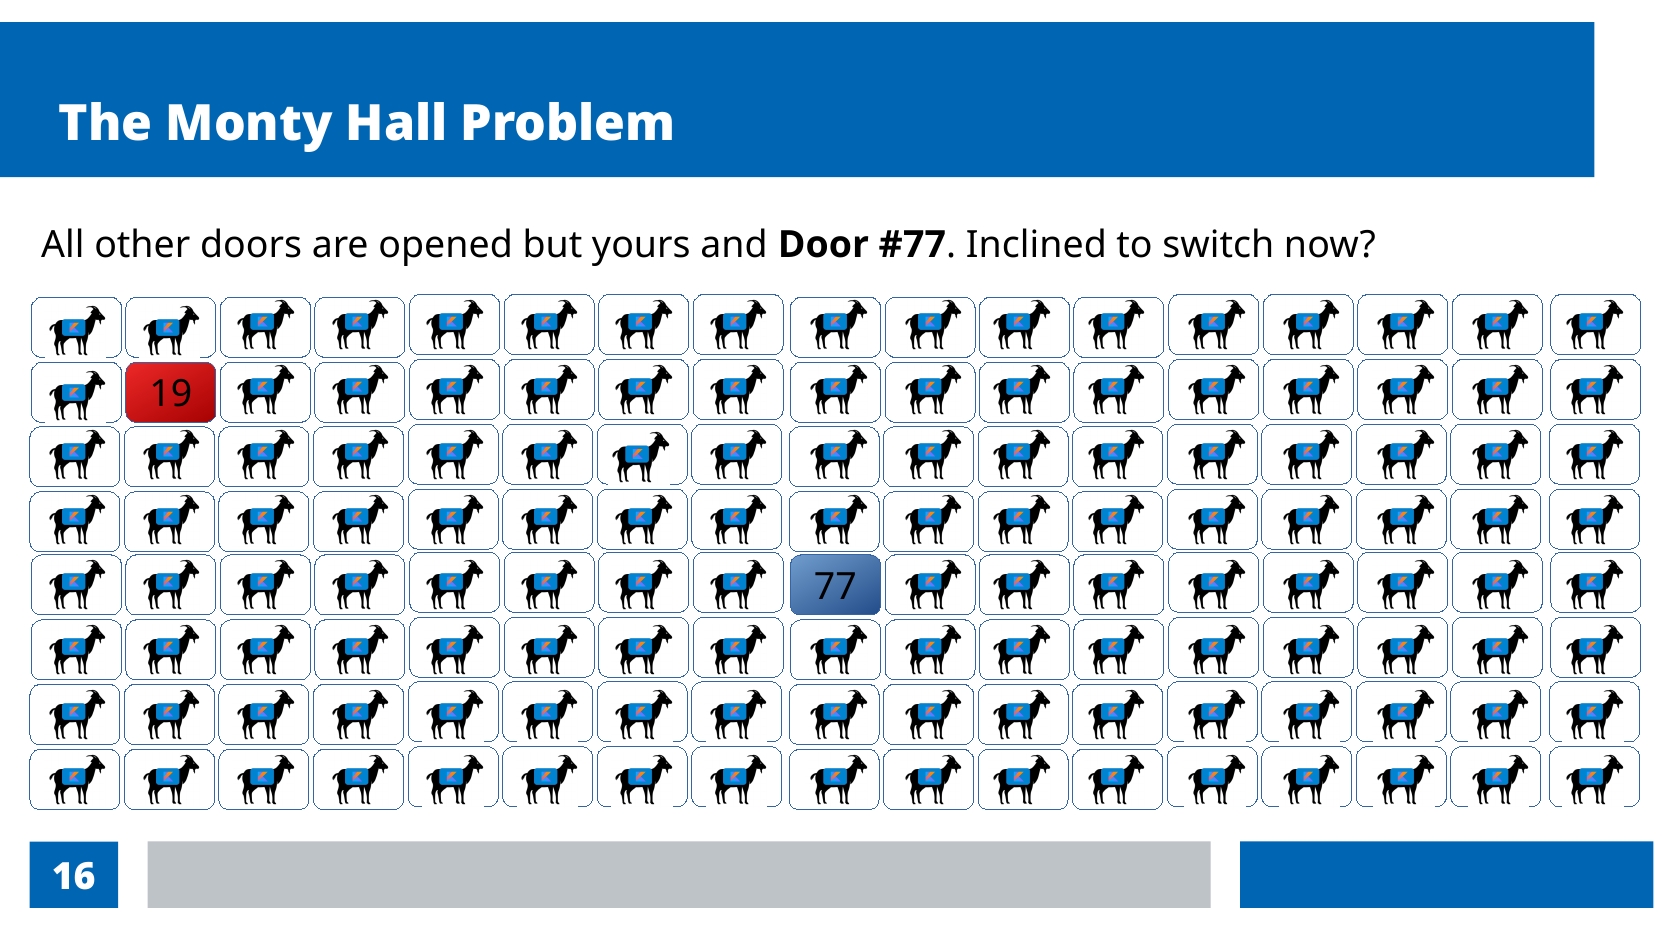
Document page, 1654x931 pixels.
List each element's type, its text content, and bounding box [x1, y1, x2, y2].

picture [422, 753, 484, 807]
picture [1562, 428, 1624, 482]
picture [1084, 558, 1145, 612]
picture [139, 688, 200, 742]
picture [1373, 753, 1435, 807]
picture [328, 298, 389, 352]
picture [517, 558, 578, 612]
text_box 19 [125, 362, 216, 423]
picture [233, 493, 295, 547]
picture [1468, 428, 1529, 482]
picture [328, 753, 389, 807]
picture [1279, 623, 1340, 677]
picture [45, 688, 106, 742]
picture [706, 363, 767, 417]
picture [611, 493, 673, 547]
picture [45, 623, 106, 677]
picture [611, 298, 673, 352]
picture [1373, 363, 1435, 417]
picture [517, 363, 578, 417]
picture [328, 623, 389, 677]
picture [1279, 428, 1340, 482]
picture [517, 623, 578, 677]
picture [139, 753, 200, 807]
picture [1279, 298, 1340, 353]
picture [233, 688, 295, 742]
picture [139, 493, 200, 547]
picture [1468, 558, 1529, 612]
picture [1184, 558, 1246, 612]
picture [517, 753, 578, 807]
picture [45, 304, 106, 358]
picture [1373, 623, 1435, 677]
text_box 77 [790, 554, 881, 615]
picture [611, 363, 673, 417]
picture [517, 298, 578, 352]
picture [1084, 623, 1145, 677]
picture [611, 688, 673, 742]
picture [706, 428, 767, 482]
picture [1562, 363, 1624, 417]
picture [45, 558, 106, 612]
picture [1184, 298, 1246, 353]
picture [901, 298, 962, 353]
picture [1468, 753, 1529, 807]
picture [806, 688, 868, 742]
picture [233, 428, 295, 482]
picture [706, 298, 767, 352]
picture [45, 428, 106, 482]
picture [1562, 558, 1624, 612]
picture [706, 558, 767, 612]
picture [517, 493, 578, 547]
picture [422, 428, 484, 482]
picture [706, 623, 767, 677]
title The Monty Hall Problem [59, 44, 1595, 156]
picture [328, 688, 389, 742]
picture [608, 430, 670, 485]
picture [422, 558, 484, 612]
picture [45, 753, 106, 807]
picture [1084, 688, 1145, 742]
picture [901, 558, 962, 612]
picture [1279, 558, 1340, 612]
picture [989, 363, 1051, 417]
picture [1373, 688, 1435, 742]
picture [139, 623, 200, 677]
picture [139, 304, 200, 358]
picture [901, 363, 962, 417]
picture [1279, 688, 1340, 742]
picture [1468, 298, 1529, 353]
picture [45, 369, 106, 423]
picture [806, 298, 868, 352]
picture [328, 493, 389, 547]
picture [1084, 363, 1145, 417]
picture [517, 428, 578, 482]
picture [611, 753, 673, 807]
picture [1468, 623, 1529, 677]
picture [1562, 298, 1624, 353]
picture [233, 363, 295, 417]
picture [1279, 753, 1340, 807]
picture [989, 428, 1051, 482]
picture [1562, 493, 1624, 547]
picture [422, 363, 484, 417]
picture [989, 493, 1051, 547]
picture [1468, 688, 1529, 742]
picture [611, 623, 673, 677]
picture [706, 753, 767, 807]
picture [1468, 363, 1529, 417]
picture [806, 428, 868, 482]
picture [517, 688, 578, 742]
picture [1184, 428, 1246, 482]
picture [45, 493, 106, 547]
picture [233, 623, 295, 677]
picture [1373, 428, 1435, 482]
picture [901, 688, 962, 742]
picture [422, 493, 484, 547]
picture [328, 428, 389, 482]
picture [1373, 298, 1435, 353]
picture [422, 623, 484, 677]
picture [1562, 753, 1624, 807]
picture [1373, 558, 1435, 612]
picture [1084, 298, 1145, 353]
picture [1084, 428, 1145, 482]
picture [706, 493, 767, 547]
picture [1279, 363, 1340, 417]
picture [1084, 493, 1145, 547]
picture [1184, 753, 1246, 807]
picture [706, 688, 767, 742]
picture [1562, 688, 1624, 742]
picture [1084, 753, 1145, 807]
picture [806, 753, 868, 807]
picture [901, 493, 962, 547]
picture [1373, 493, 1435, 547]
picture [422, 298, 484, 352]
picture [328, 558, 389, 612]
picture [1468, 493, 1529, 547]
picture [1184, 688, 1246, 742]
picture [989, 298, 1051, 353]
picture [233, 558, 295, 612]
picture [139, 428, 200, 482]
picture [233, 753, 295, 807]
picture [806, 493, 868, 547]
picture [806, 623, 868, 677]
picture [1279, 493, 1340, 547]
picture [989, 623, 1051, 677]
picture [328, 363, 389, 417]
picture [806, 363, 868, 417]
picture [139, 558, 200, 612]
picture [901, 753, 962, 807]
text_box All other doors are opened but yours and Door #77. Inclined to switch now? [26, 210, 1522, 273]
picture [233, 298, 295, 352]
picture [989, 753, 1051, 807]
picture [1184, 493, 1246, 547]
picture [1184, 623, 1246, 677]
picture [989, 558, 1051, 612]
picture [1562, 623, 1624, 677]
picture [989, 688, 1051, 742]
picture [901, 623, 962, 677]
picture [611, 558, 673, 612]
picture [1184, 363, 1246, 417]
picture [901, 428, 962, 482]
picture [422, 688, 484, 742]
